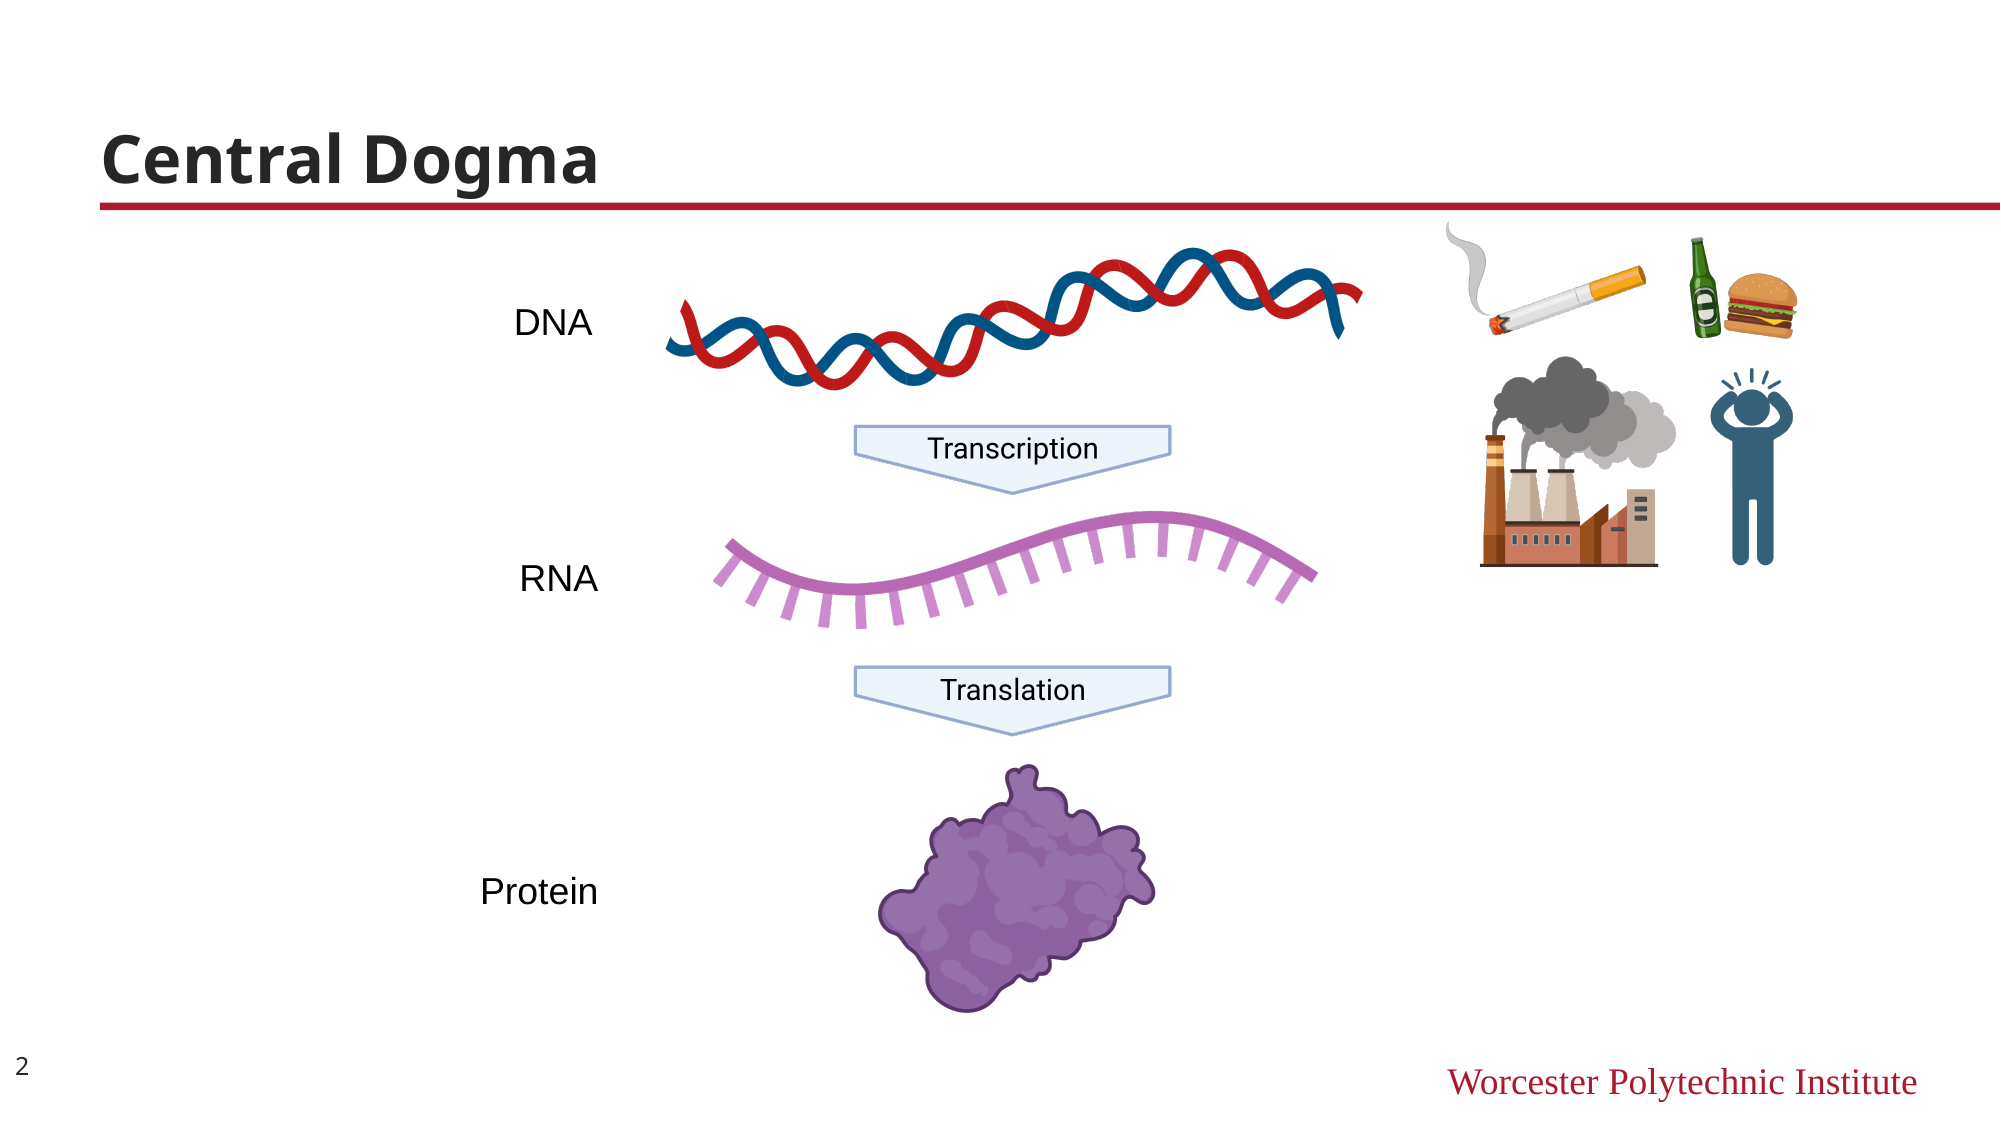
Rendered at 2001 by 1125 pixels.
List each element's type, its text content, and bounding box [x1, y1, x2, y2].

title Central Dogma [100, 112, 1901, 204]
picture [1418, 159, 1823, 607]
text_box RNA [497, 544, 614, 612]
picture [637, 224, 1388, 1125]
text_box DNA [492, 289, 608, 357]
text_box Protein [458, 863, 614, 920]
